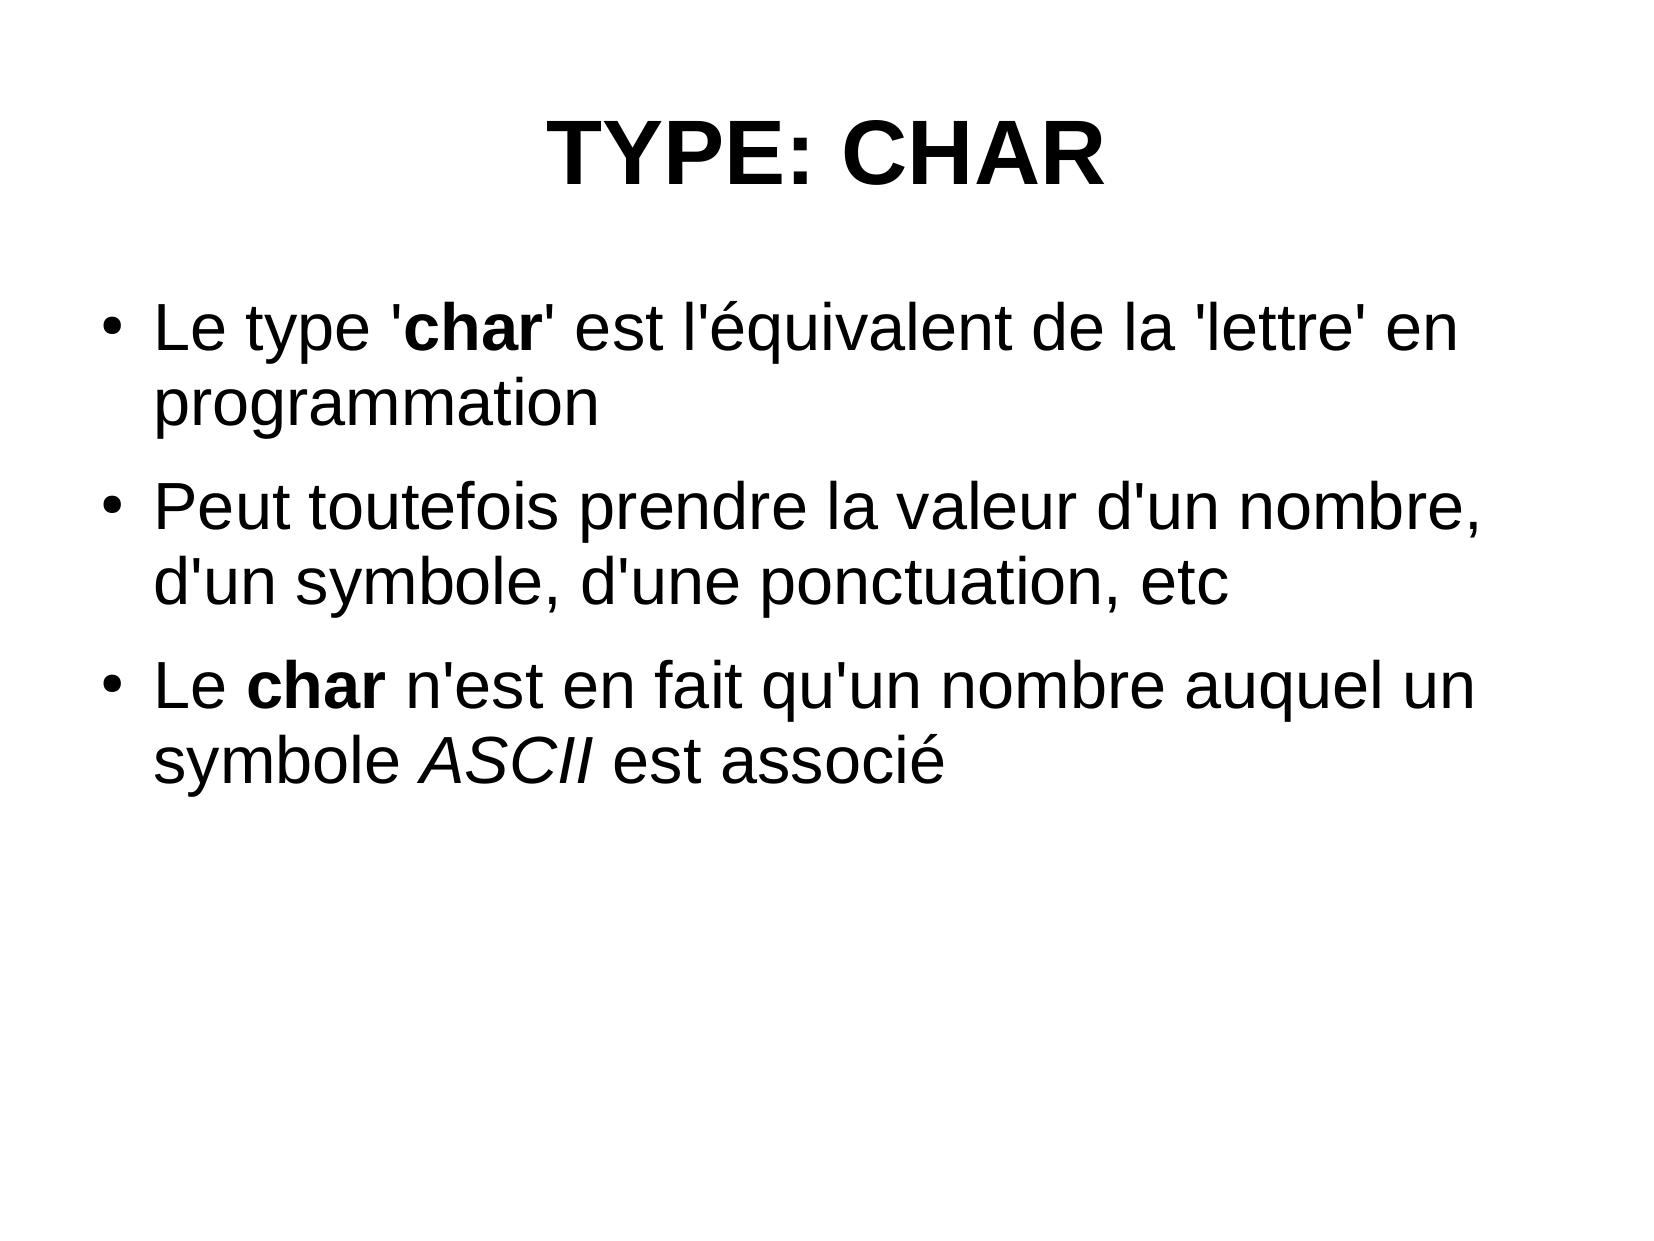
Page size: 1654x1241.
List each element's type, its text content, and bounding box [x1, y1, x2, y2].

title TYPE: CHAR [82, 49, 1571, 257]
list Le type 'char' est l'équivalent de la 'lettre' en programmation Peut toutefois prendre la valeur d'un nombre, d'un symbole, d'une ponctuation, etc Le char n'est en fait qu'un nombre auquel un symbole ASCII est associé [82, 290, 1571, 1109]
